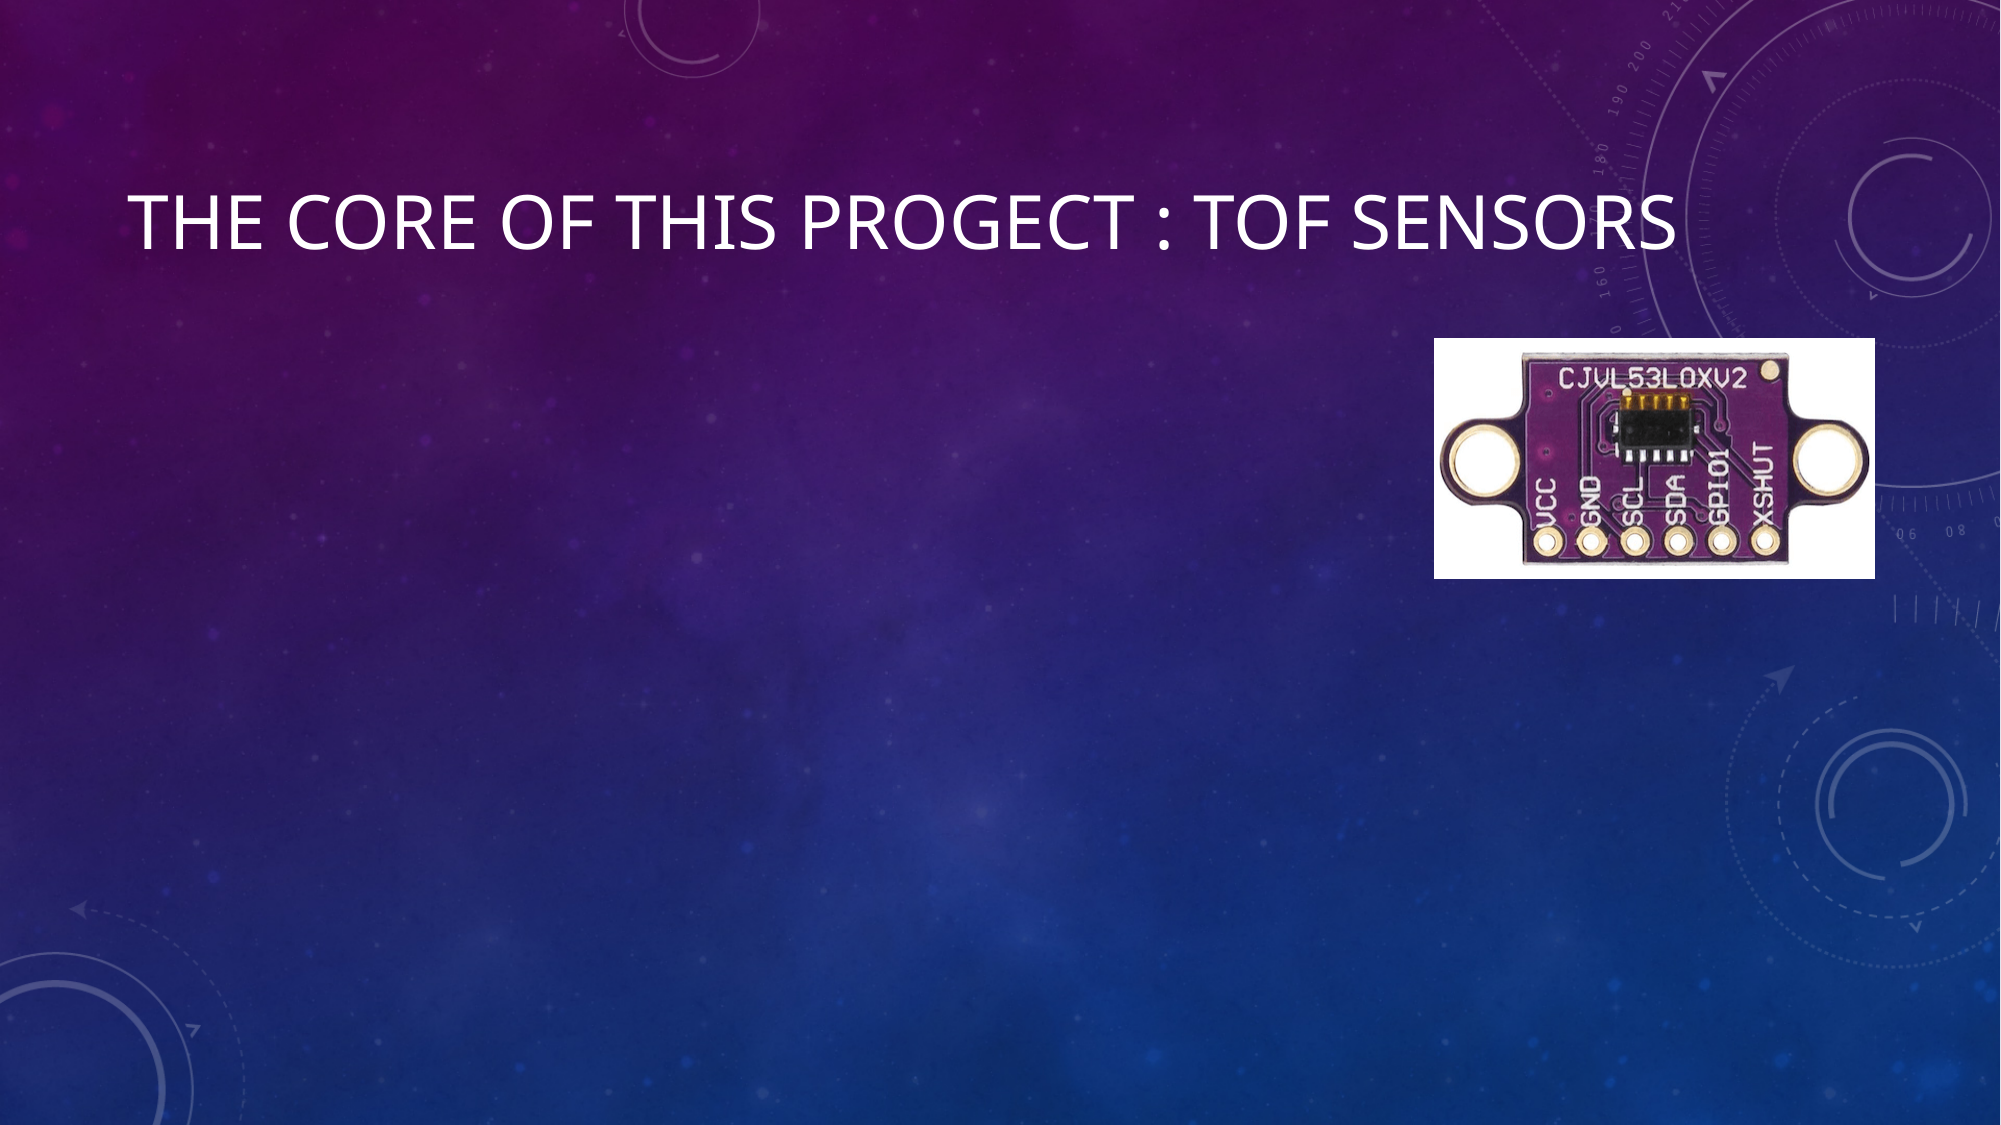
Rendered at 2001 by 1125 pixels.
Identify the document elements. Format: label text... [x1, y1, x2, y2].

picture [1434, 338, 1875, 579]
title The core of this progect : Tof sensors [112, 99, 1775, 339]
